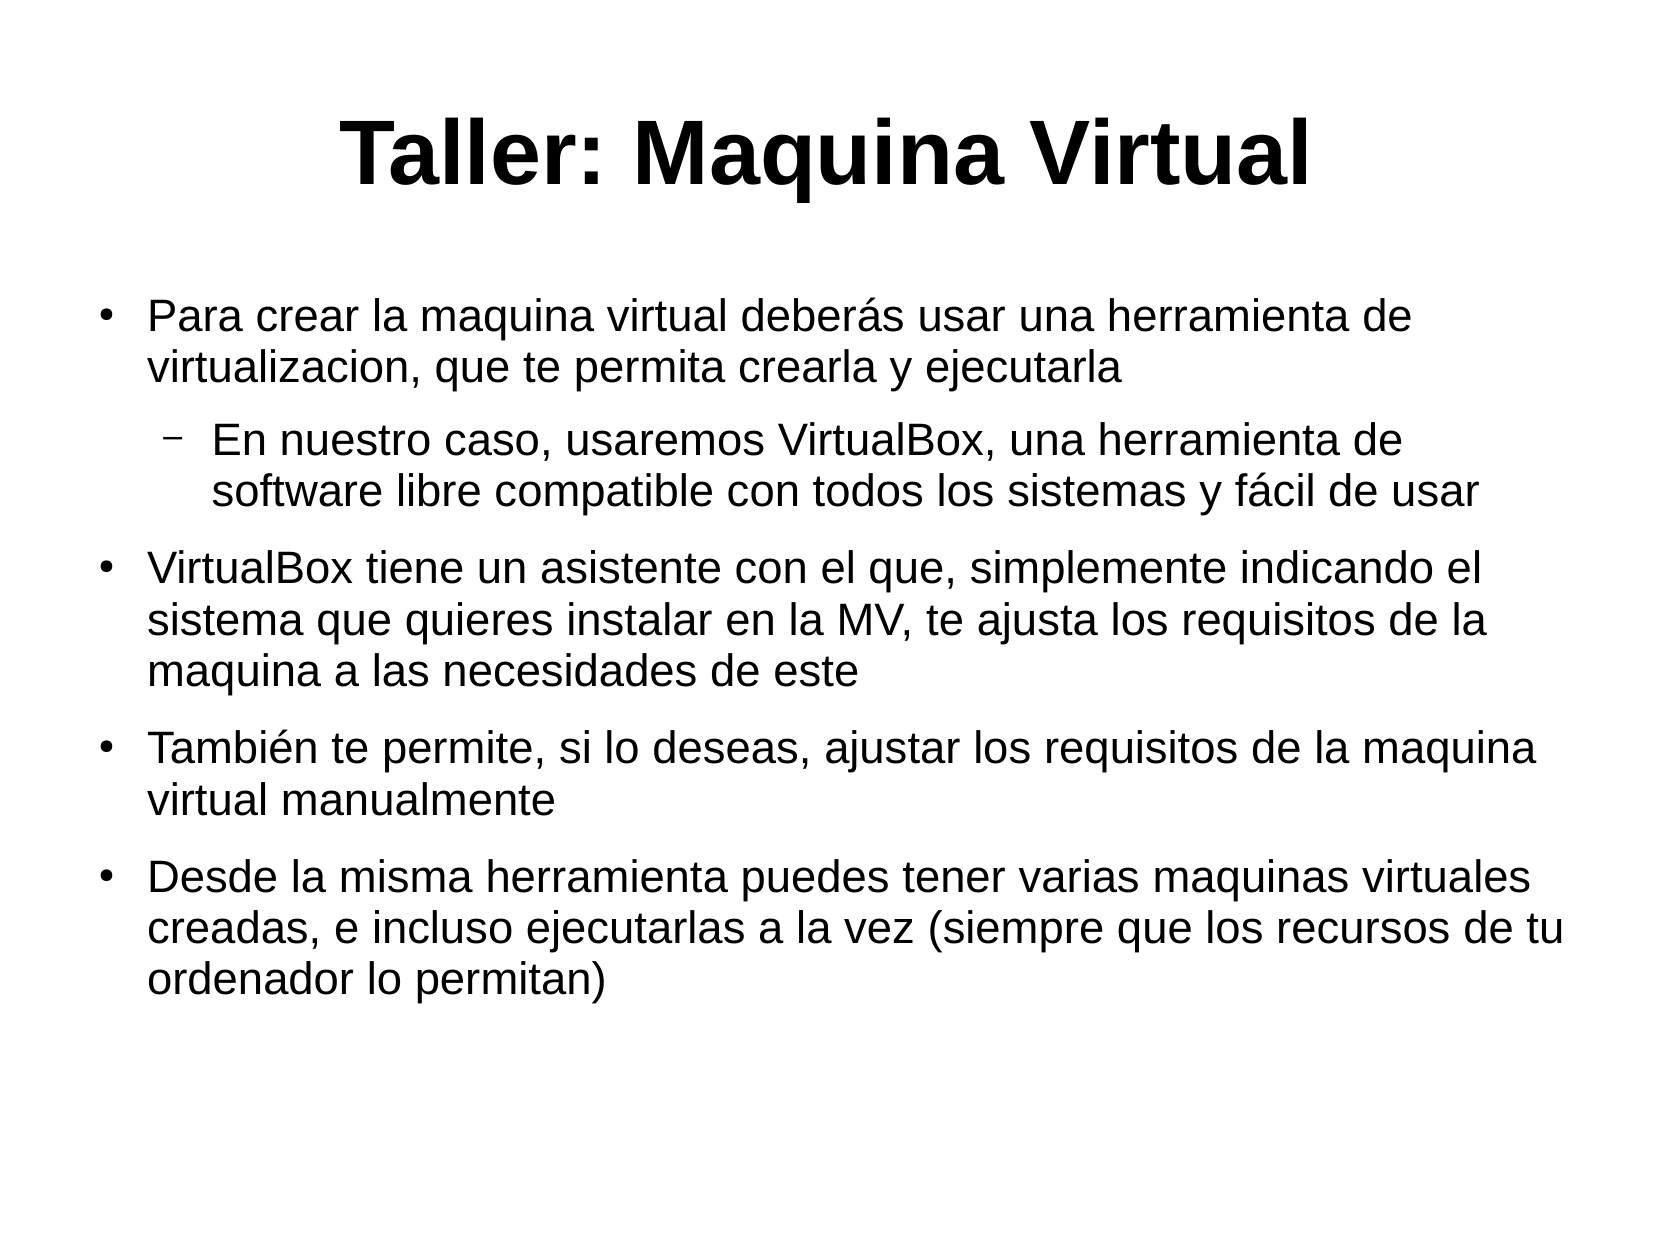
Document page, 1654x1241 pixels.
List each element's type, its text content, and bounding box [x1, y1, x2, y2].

list Para crear la maquina virtual deberás usar una herramienta de virtualizacion, que te permita crearla y ejecutarla En nuestro caso, usaremos VirtualBox, una herramienta de software libre compatible con todos los sistemas y fácil de usar VirtualBox tiene un asistente con el que, simplemente indicando el sistema que quieres instalar en la MV, te ajusta los requisitos de la maquina a las necesidades de este También te permite, si lo deseas, ajustar los requisitos de la maquina virtual manualmente Desde la misma herramienta puedes tener varias maquinas virtuales creadas, e incluso ejecutarlas a la vez (siempre que los recursos de tu ordenador lo permitan) [82, 290, 1571, 1010]
title Taller: Maquina Virtual [82, 49, 1571, 257]
